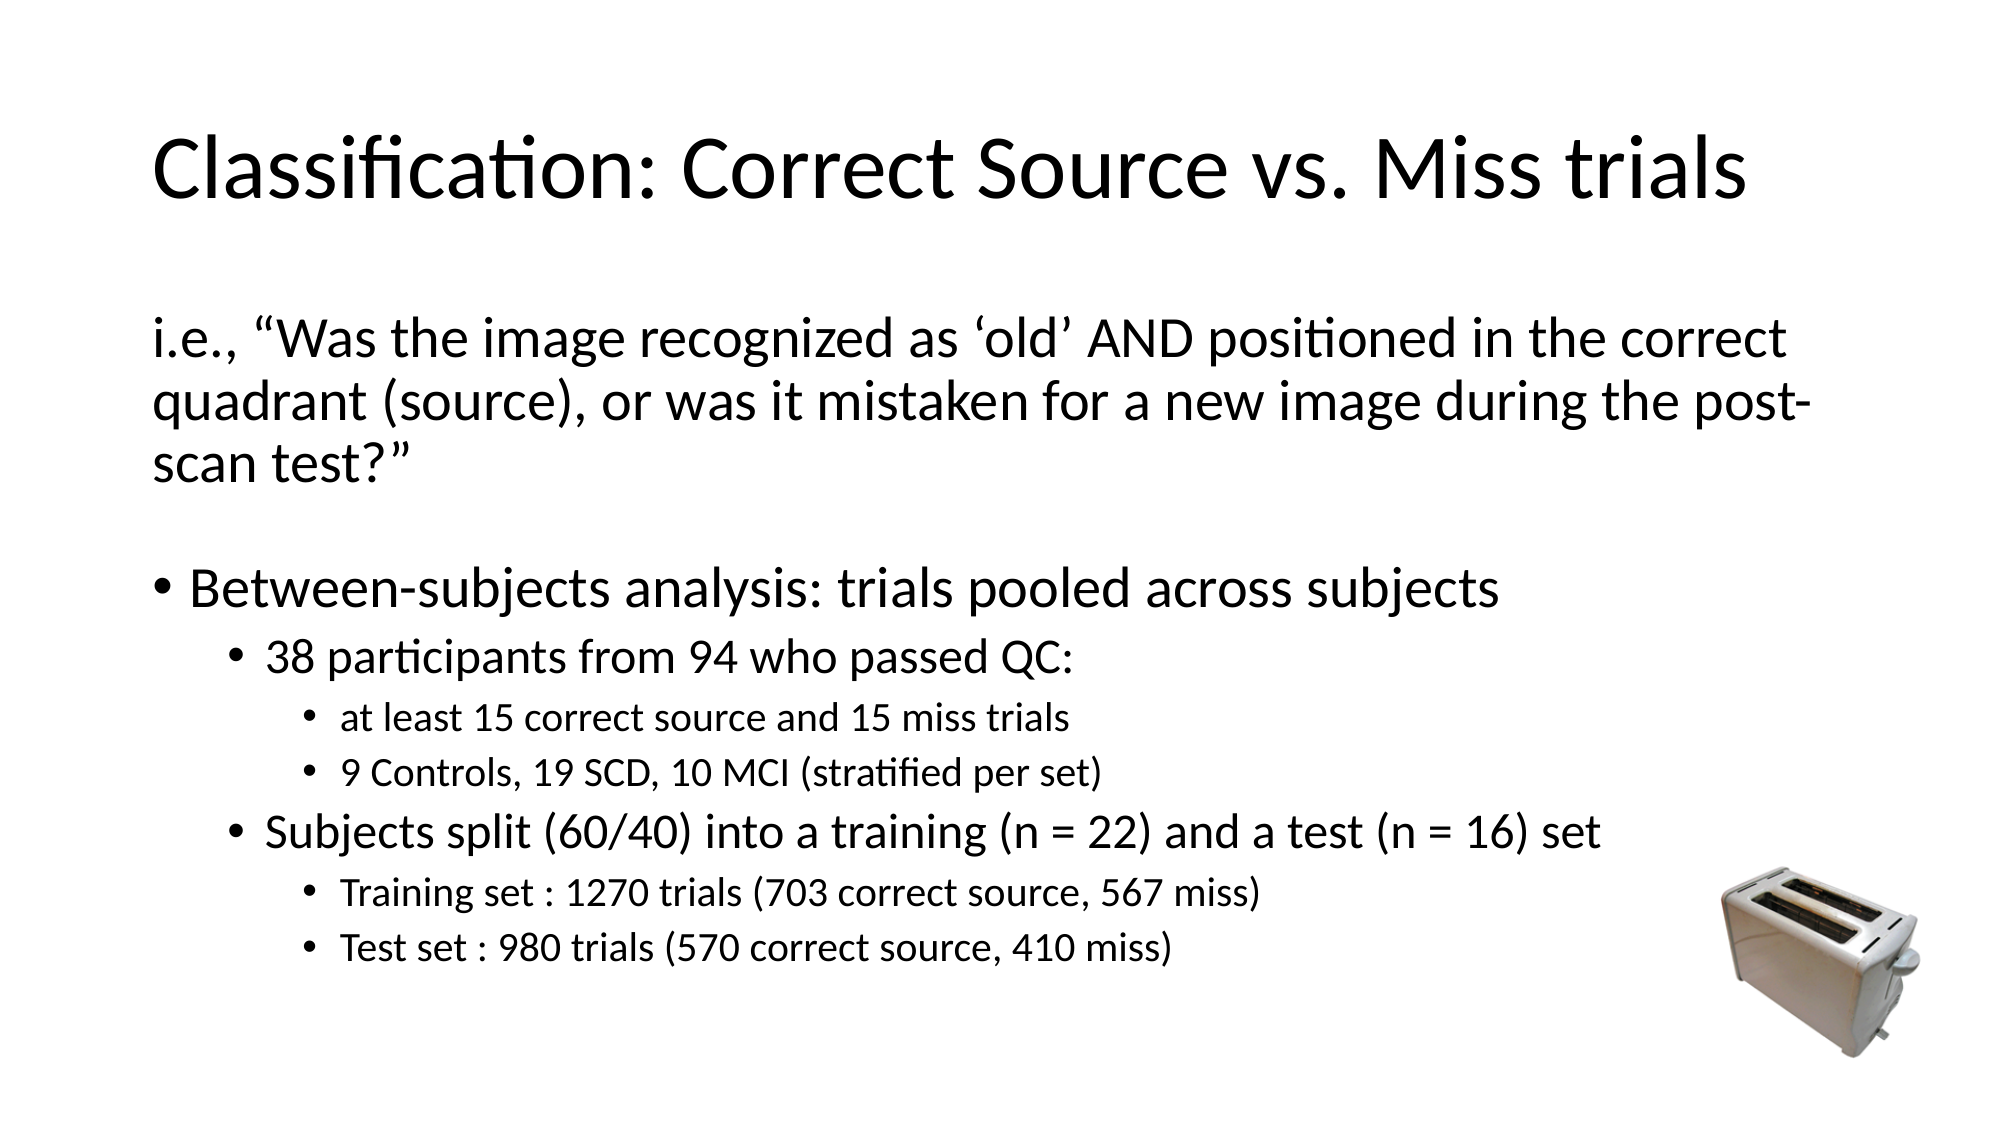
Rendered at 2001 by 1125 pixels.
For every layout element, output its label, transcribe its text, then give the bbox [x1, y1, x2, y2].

title Classification: Correct Source vs. Miss trials [137, 59, 1863, 278]
list i.e., “Was the image recognized as ‘old’ AND positioned in the correct quadrant (source), or was it mistaken for a new image during the post-scan test?” Between-subjects analysis: trials pooled across subjects 38 participants from 94 who passed QC: at least 15 correct source and 15 miss trials 9 Controls, 19 SCD, 10 MCI (stratified per set) Subjects split (60/40) into a training (n = 22) and a test (n = 16) set Training set : 1270 trials (703 correct source, 567 miss) Test set : 980 trials (570 correct source, 410 miss) [137, 299, 1863, 1014]
picture [1694, 831, 1954, 1091]
